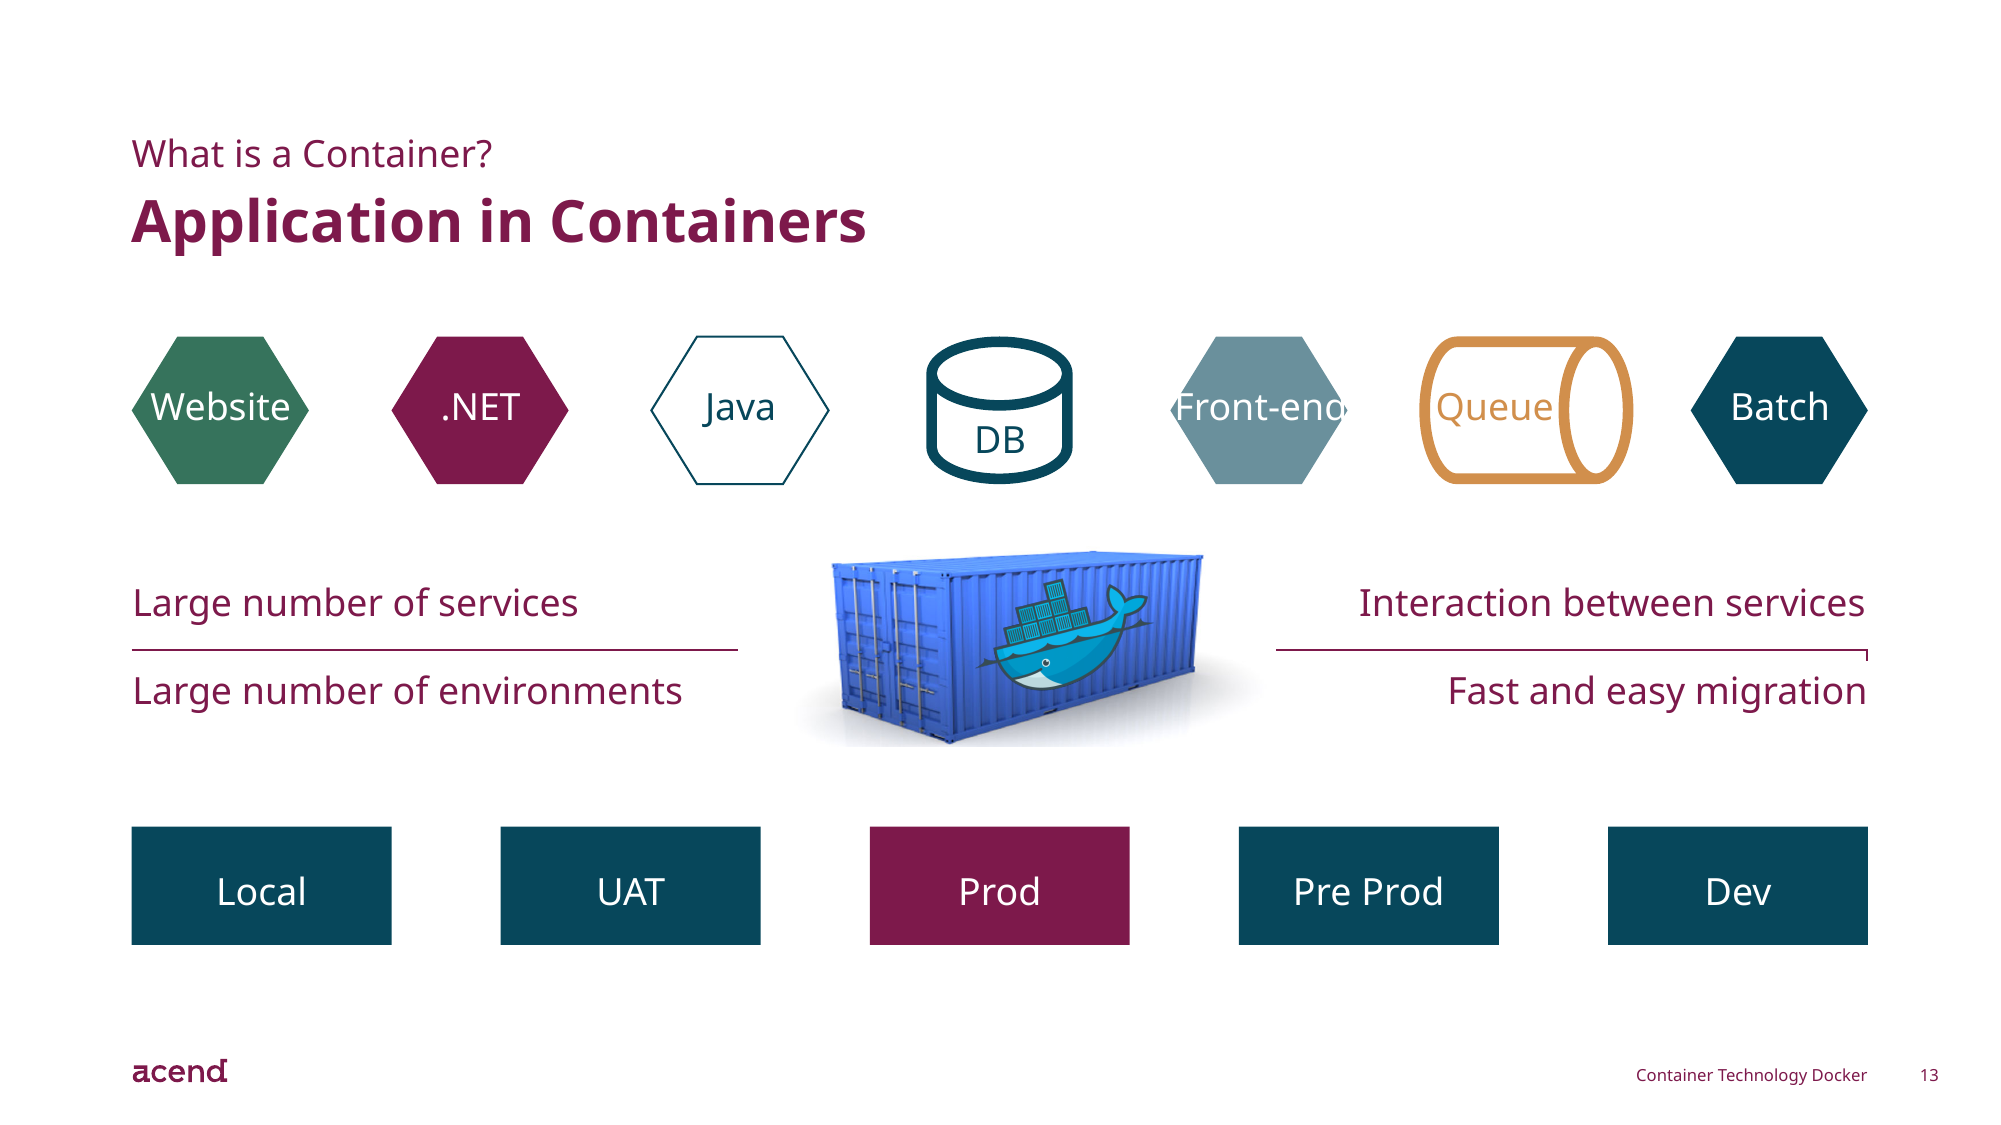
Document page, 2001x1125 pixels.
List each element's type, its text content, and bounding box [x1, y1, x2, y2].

text_box Pre Prod [1238, 858, 1499, 918]
text_box Dev [1608, 858, 1868, 918]
text_box [1608, 918, 1868, 945]
text_box [131, 826, 392, 858]
text_box Interaction between services [1313, 570, 1867, 630]
text_box Fast and easy migration [1278, 658, 1869, 718]
text_box [154, 336, 286, 373]
text_box [405, 433, 555, 485]
text_box [1238, 826, 1499, 858]
text_box Large number of environments [132, 658, 723, 718]
text_box .NET [392, 373, 570, 433]
text_box [1704, 433, 1854, 485]
text_box [1608, 826, 1868, 858]
text_box [926, 336, 1073, 406]
text_box Queue [1406, 373, 1584, 433]
text_box Batch [1691, 373, 1869, 433]
text_box Website [132, 373, 310, 433]
text_box Front-end [1172, 373, 1350, 433]
text_box [414, 336, 546, 373]
text_box [145, 433, 295, 485]
text_box Large number of services [132, 570, 621, 630]
text_box [131, 918, 392, 945]
text_box Prod [869, 858, 1130, 918]
picture [738, 528, 1276, 747]
text_box [500, 918, 761, 945]
text_box UAT [500, 858, 761, 918]
text_box [500, 826, 761, 858]
text_box Java [652, 373, 830, 433]
list What is a Container? [131, 125, 1869, 184]
title Application in Containers [131, 184, 1869, 332]
text_box [1421, 336, 1634, 485]
text_box [936, 466, 1063, 485]
text_box DB [911, 406, 1089, 466]
text_box [869, 918, 1130, 945]
text_box [1713, 336, 1845, 373]
text_box [1184, 433, 1334, 485]
text_box Local [131, 858, 392, 918]
text_box [1193, 336, 1325, 373]
text_box [869, 826, 1130, 858]
text_box [1238, 918, 1499, 945]
